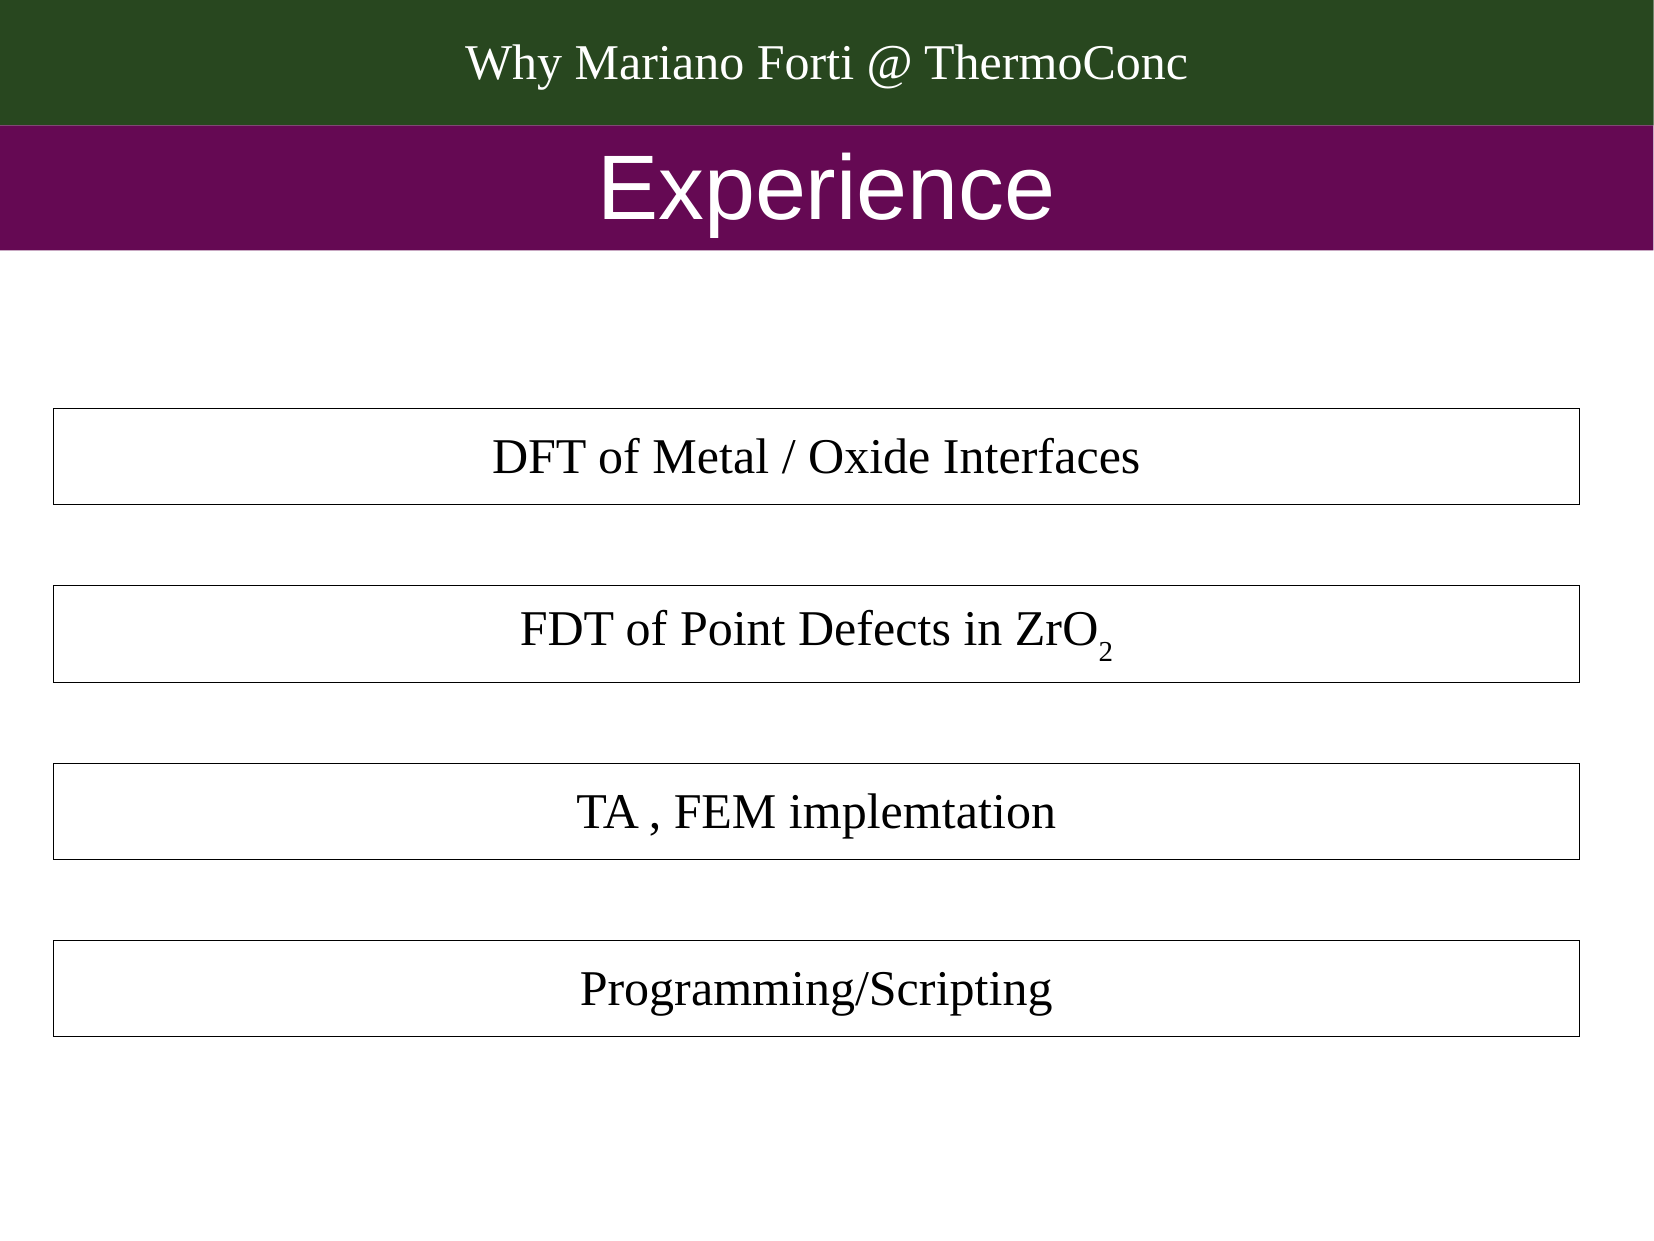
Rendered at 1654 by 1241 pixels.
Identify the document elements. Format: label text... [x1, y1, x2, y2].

text_box FDT of Point Defects in ZrO2 [53, 585, 1580, 683]
text_box Programming/Scripting [53, 940, 1580, 1037]
text_box DFT of Metal / Oxide Interfaces [53, 408, 1580, 505]
title Experience [0, 125, 1654, 251]
text_box TA , FEM implemtation [53, 763, 1580, 860]
